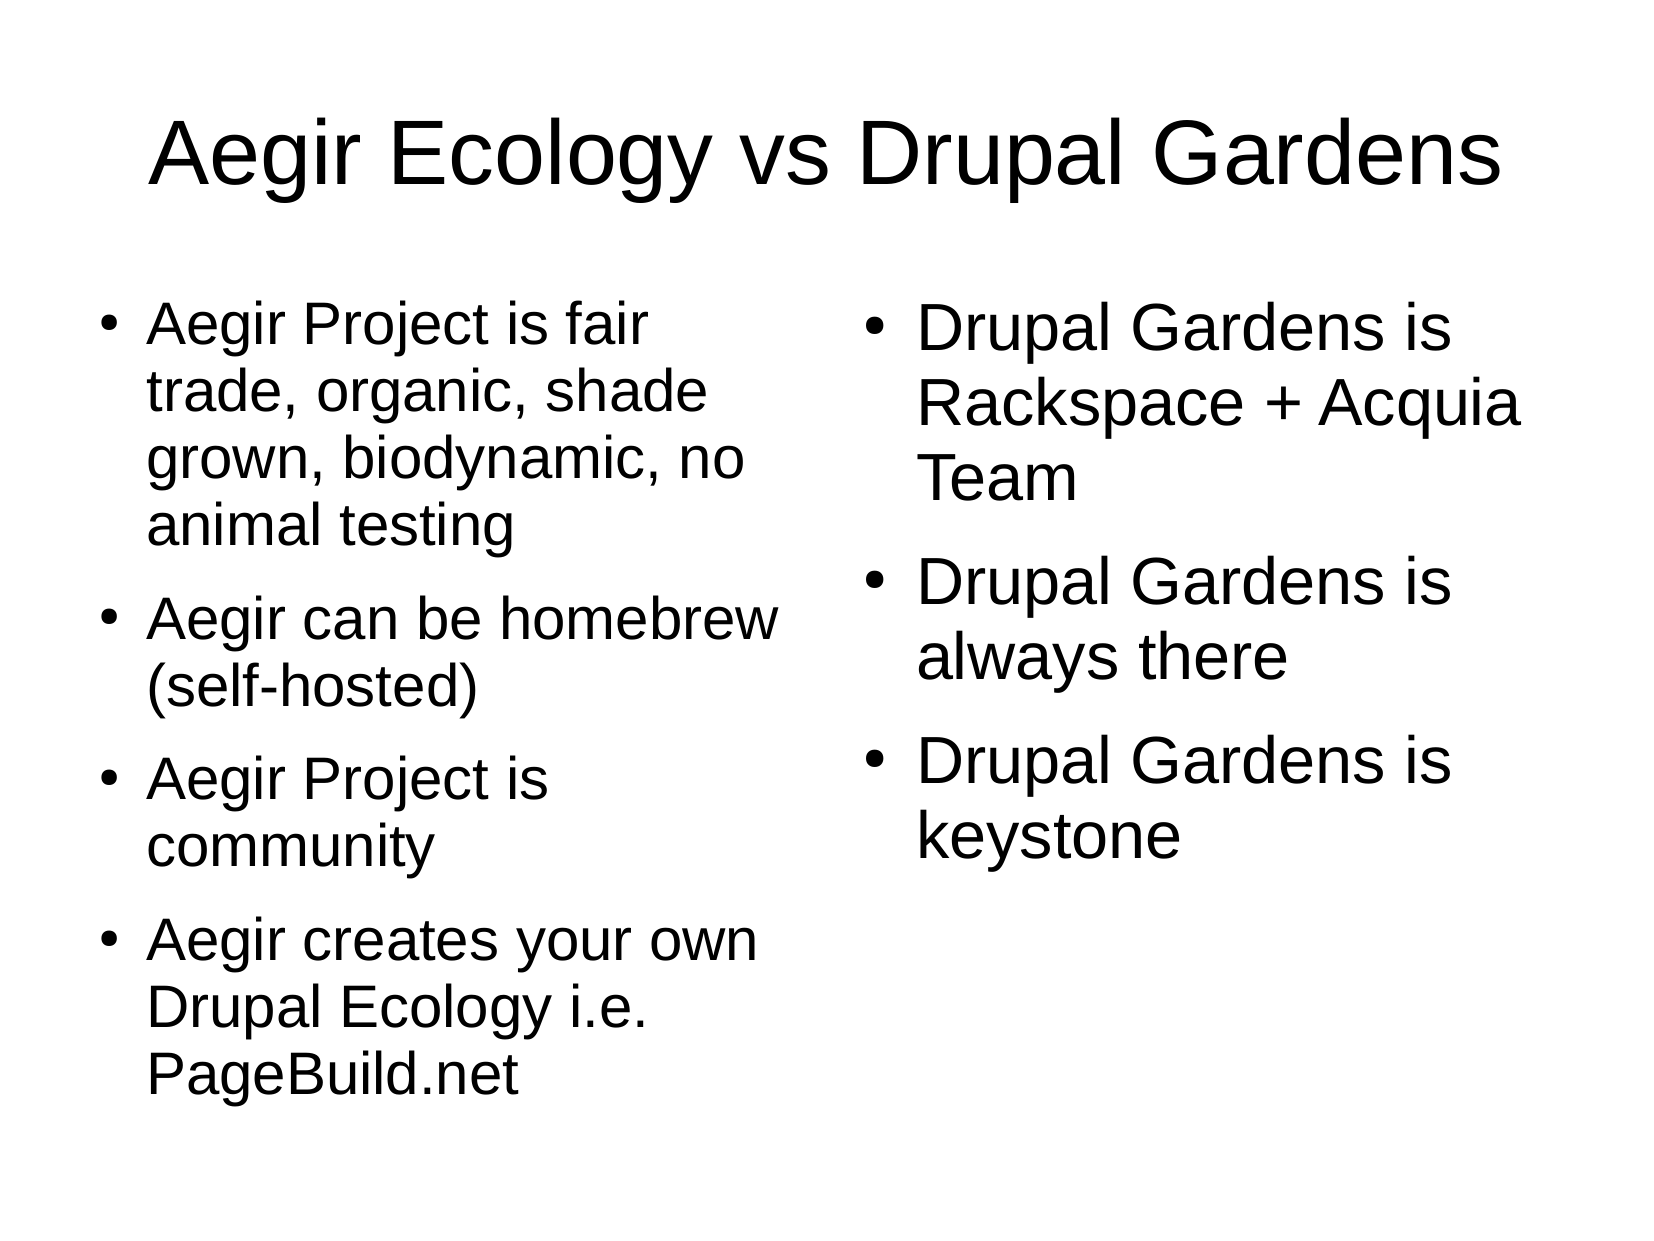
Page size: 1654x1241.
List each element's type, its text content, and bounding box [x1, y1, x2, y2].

title Aegir Ecology vs Drupal Gardens [82, 56, 1571, 250]
list Aegir Project is fair trade, organic, shade grown, biodynamic, no animal testing Aegir can be homebrew (self-hosted) Aegir Project is community Aegir creates your own Drupal Ecology i.e. PageBuild.net [82, 290, 809, 1109]
list Drupal Gardens is Rackspace + Acquia Team Drupal Gardens is always there Drupal Gardens is keystone [845, 290, 1572, 1109]
